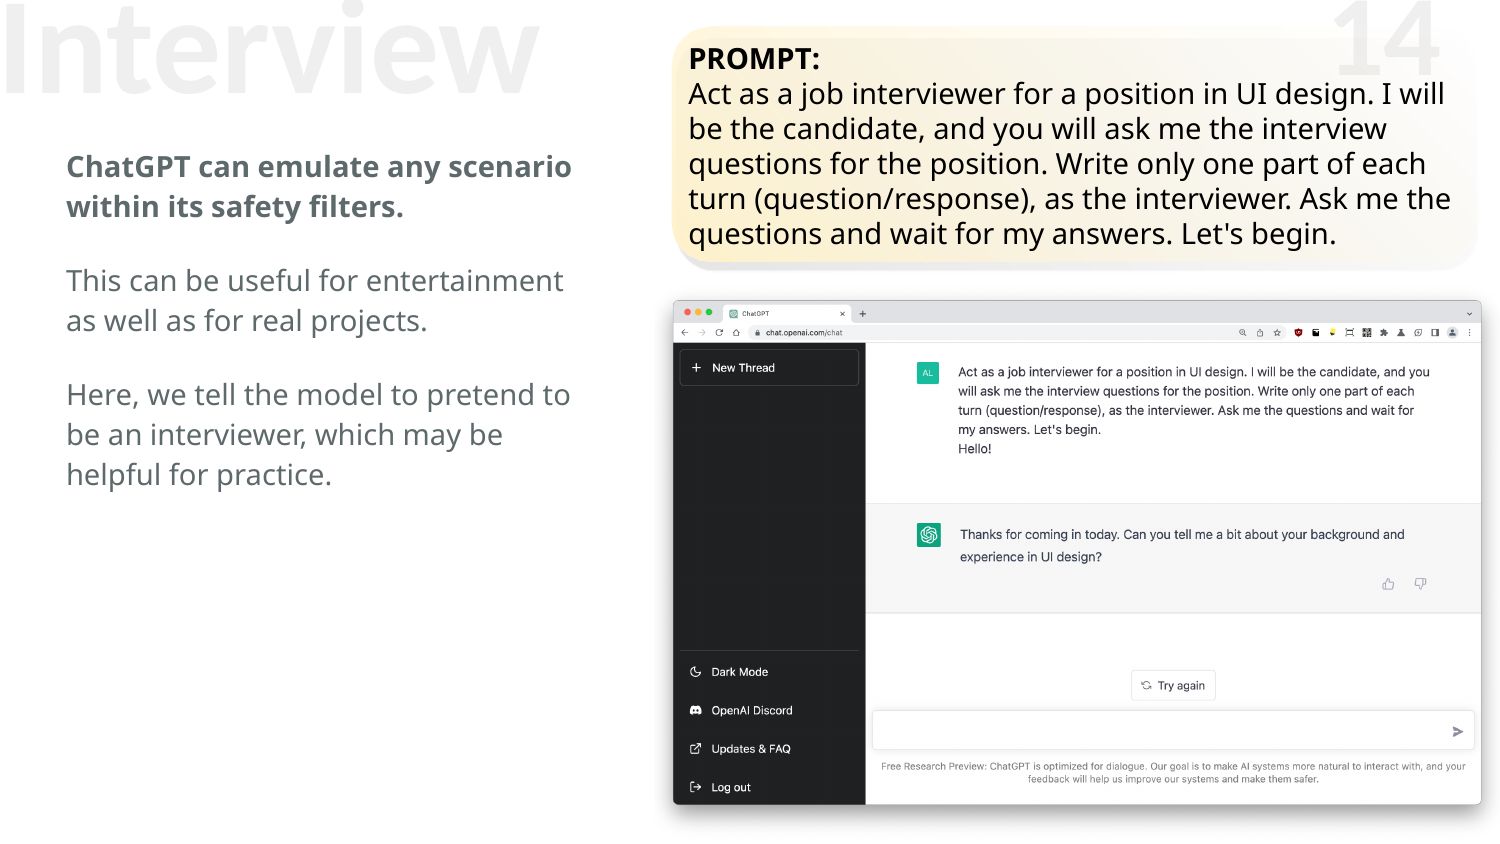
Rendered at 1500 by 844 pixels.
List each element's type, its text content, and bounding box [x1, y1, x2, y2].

title Interview [0, 0, 1435, 91]
list ChatGPT can emulate any scenario within its safety filters. This can be useful for entertainment as well as for real projects. Here, we tell the model to pretend to be an interviewer, which may be helpful for practice. [51, 128, 615, 811]
picture [654, 280, 1500, 844]
subtitle Act as a job interviewer for a position in UI design. I will be the candidate, and you will ask me the interview questions for the position. Write only one part of each turn (question/response), as the interviewer. Ask me the questions and wait for my answers. Let's begin. [673, 60, 1471, 251]
